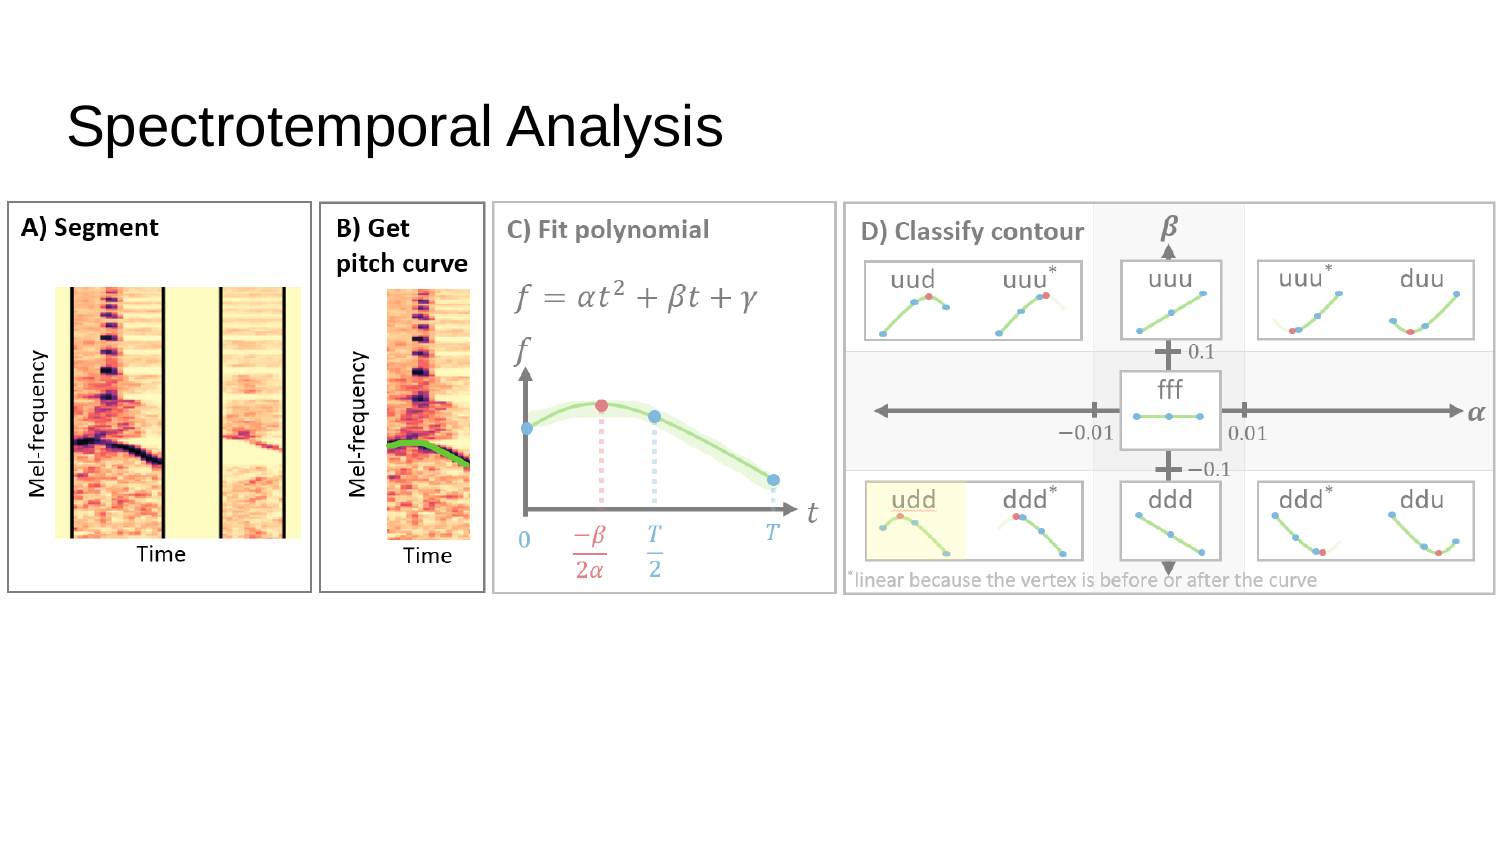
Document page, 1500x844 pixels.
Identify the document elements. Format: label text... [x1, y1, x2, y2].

title Spectrotemporal Analysis [51, 72, 1449, 167]
text_box [490, 187, 1500, 638]
picture [3, 192, 490, 602]
